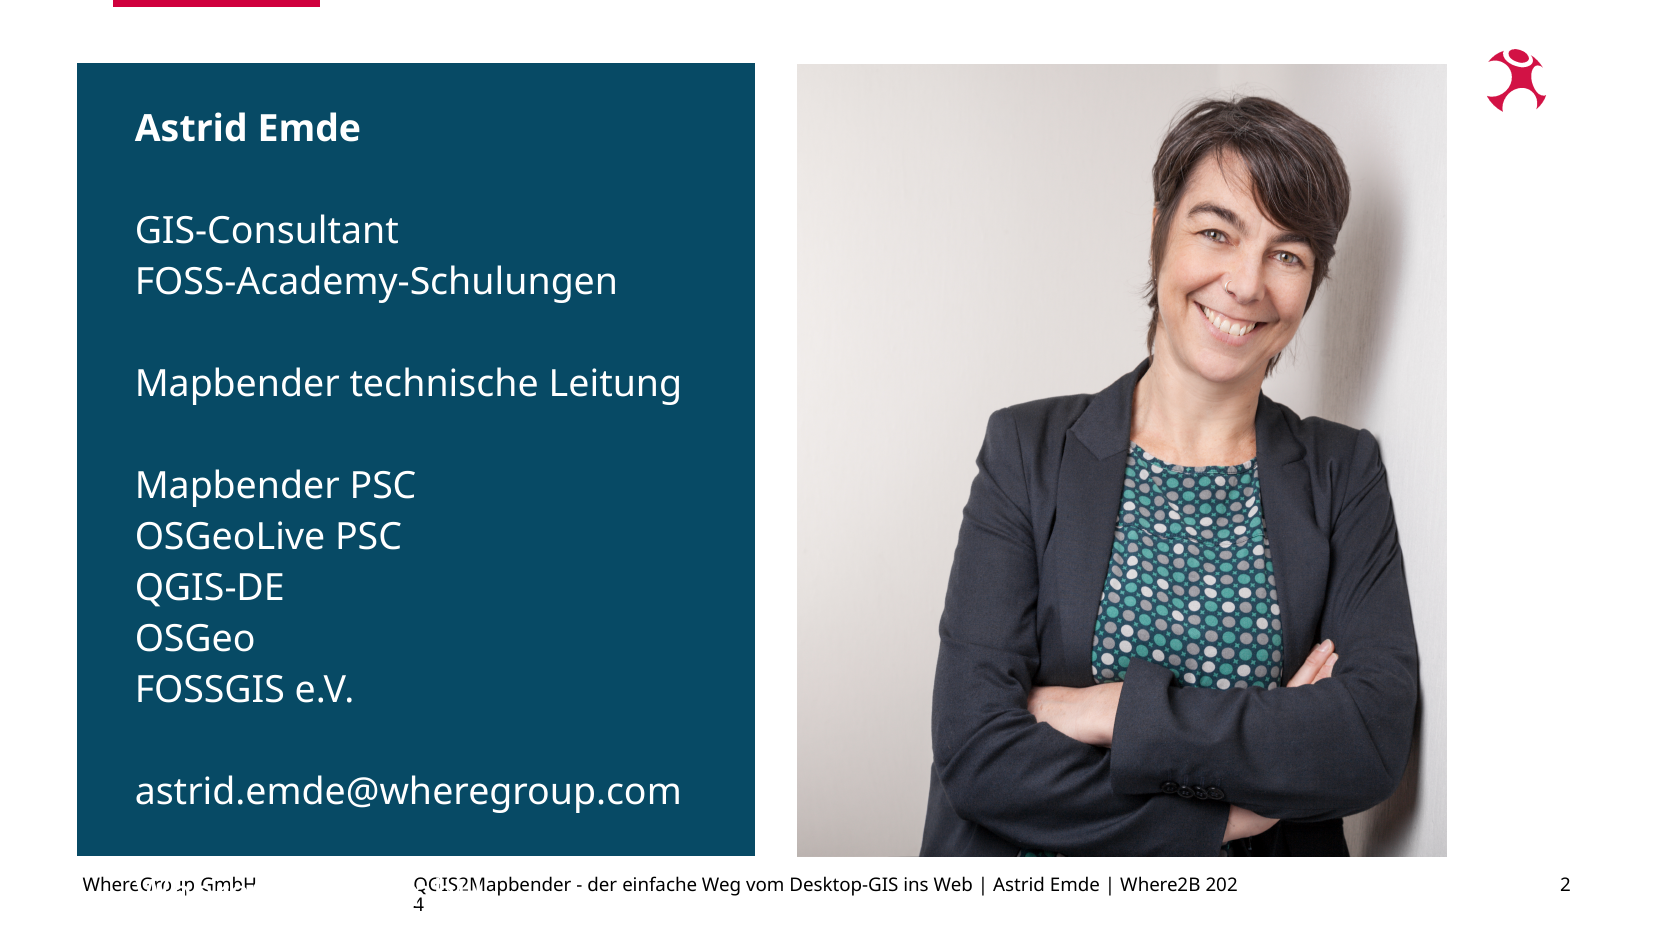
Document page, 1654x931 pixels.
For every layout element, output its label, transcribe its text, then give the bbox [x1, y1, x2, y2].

text_box Astrid Emde GIS-Consultant FOSS-Academy-Schulungen Mapbender technische Leitung Mapbender PSC OSGeoLive PSC QGIS-DE OSGeo FOSSGIS e.V. astrid.emde@wheregroup.com WhereGroup GmbH Standort Bonn [120, 94, 723, 824]
picture [1483, 49, 1554, 118]
picture [797, 64, 1447, 857]
text_box [76, 62, 756, 857]
